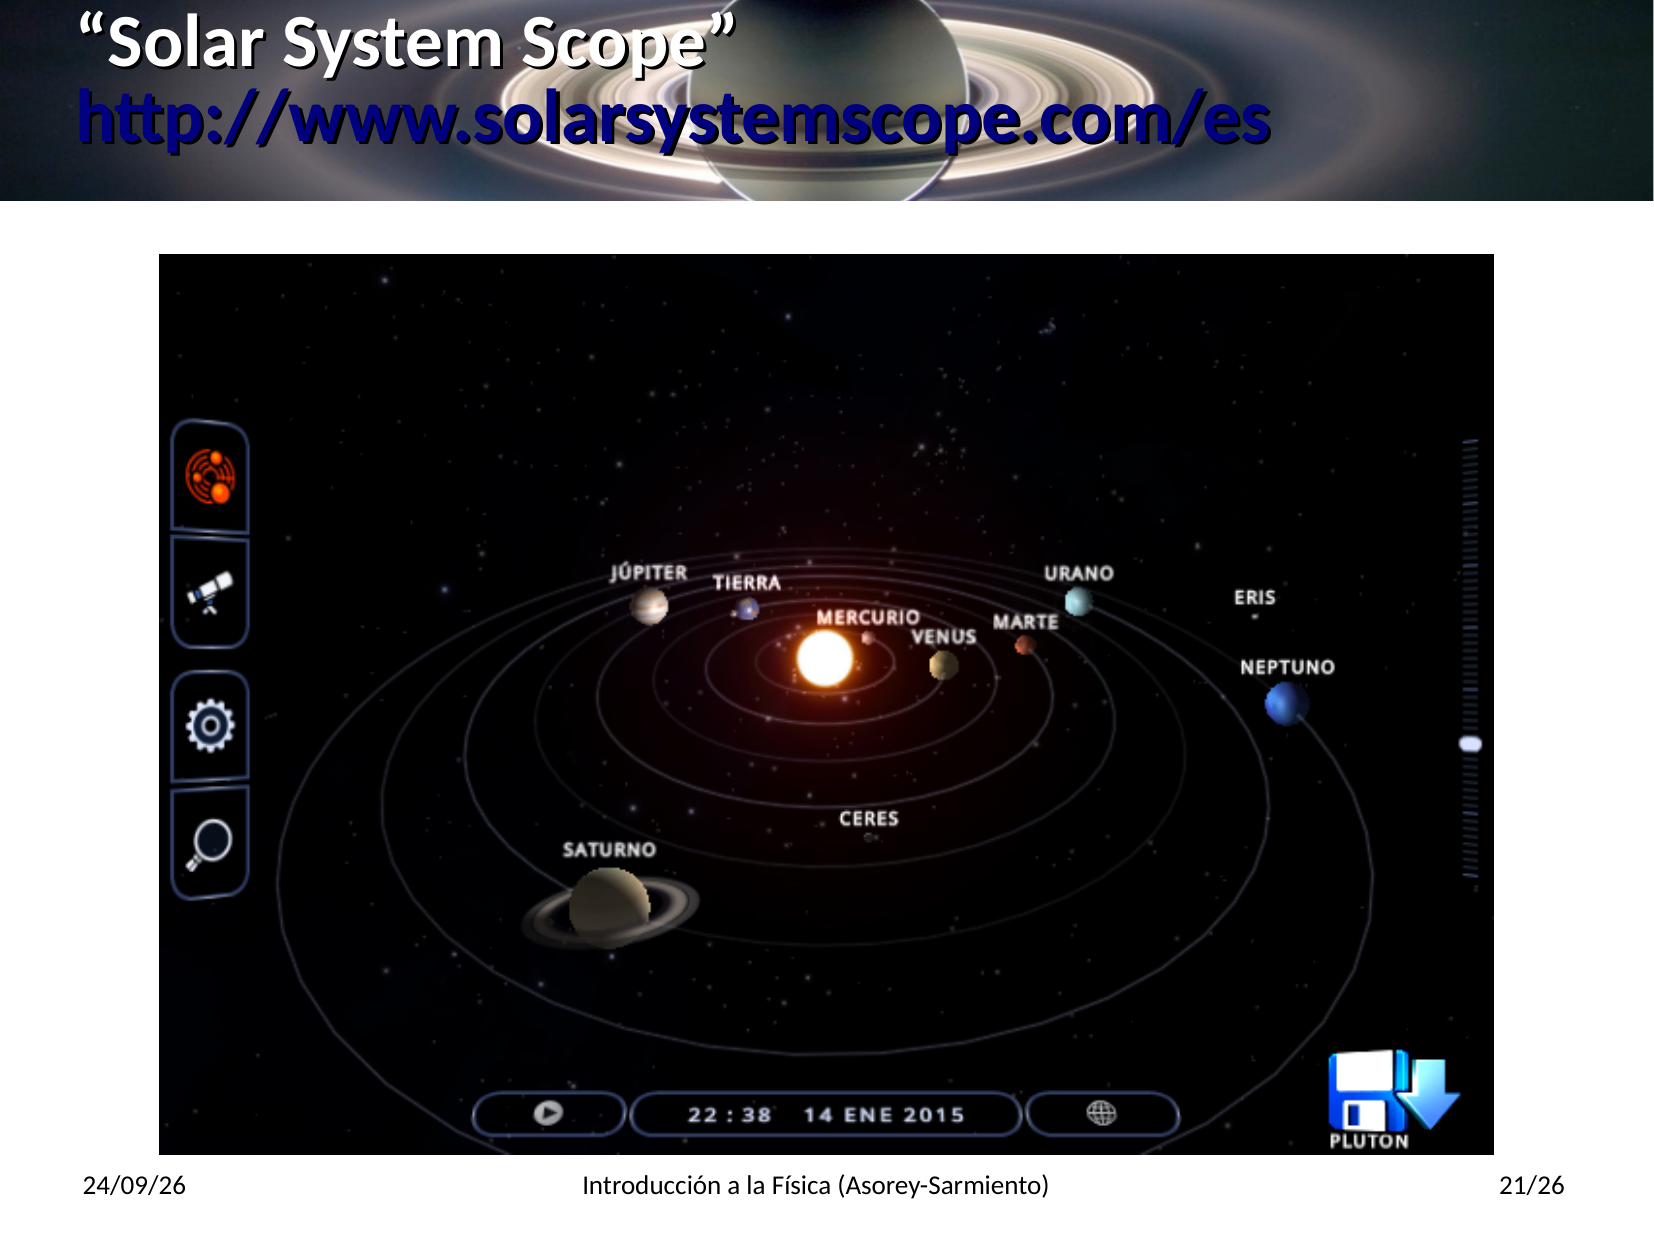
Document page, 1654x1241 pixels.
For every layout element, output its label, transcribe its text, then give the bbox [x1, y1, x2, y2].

picture [159, 254, 1494, 1156]
picture [0, 0, 1654, 201]
title “Solar System Scope” http://www.solarsystemscope.com/es [75, 9, 1564, 160]
